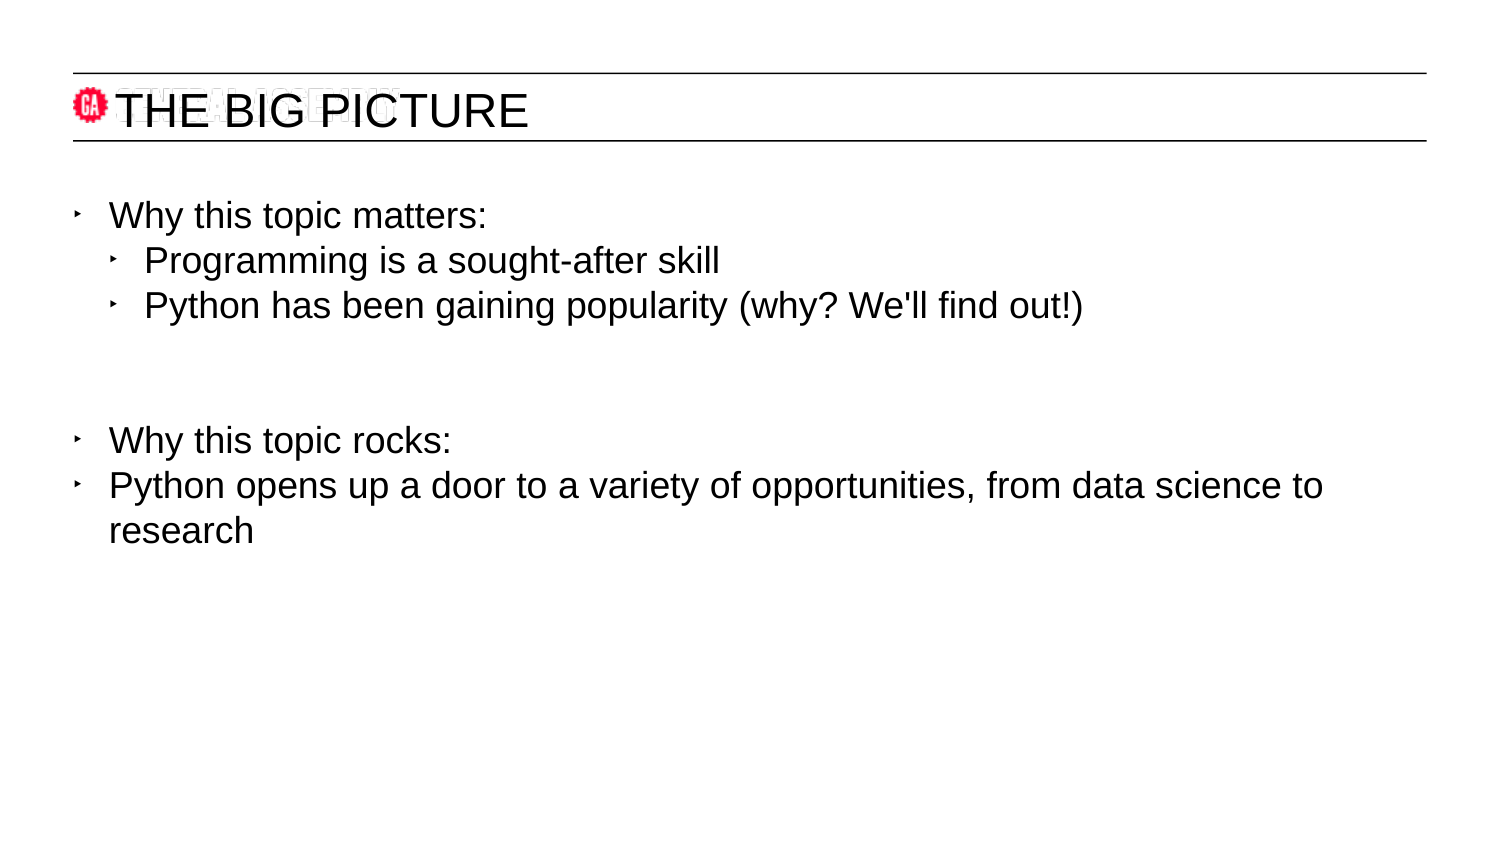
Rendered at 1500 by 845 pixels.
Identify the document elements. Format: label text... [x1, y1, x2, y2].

text_box Why this topic matters: Programming is a sought-after skill Python has been gaining popularity (why? We'll find out!) Why this topic rocks: Python opens up a door to a variety of opportunities, from data science to research [73, 146, 1427, 844]
text_box THE BIG PICTURE [114, 79, 1005, 129]
picture [73, 87, 114, 123]
